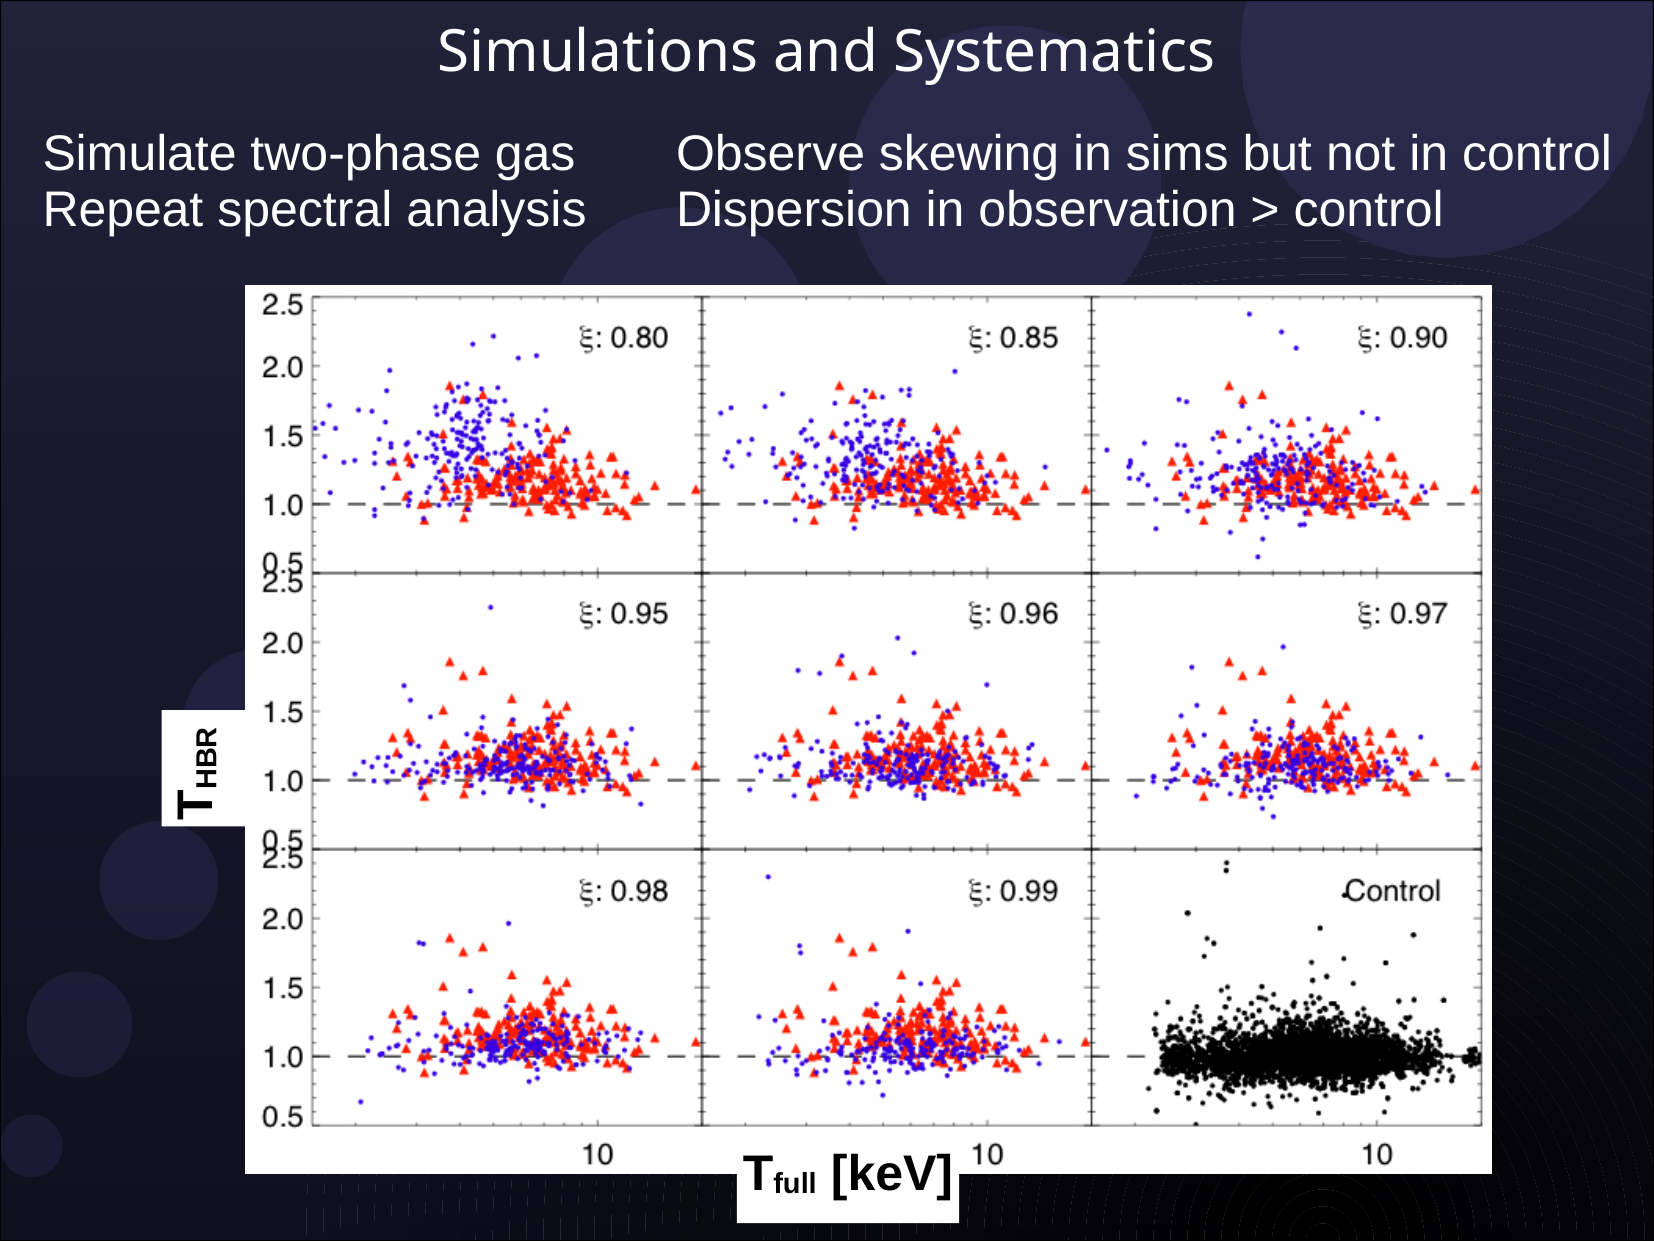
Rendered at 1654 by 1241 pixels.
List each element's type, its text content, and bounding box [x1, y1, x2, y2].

text_box Tfull [keV] [736, 1138, 956, 1224]
picture [245, 285, 1492, 1174]
text_box Observe skewing in sims but not in control Dispersion in observation > control [662, 125, 1612, 237]
text_box THBR [161, 710, 246, 827]
text_box Simulate two-phase gas Repeat spectral analysis [22, 119, 623, 243]
text_box Simulations and Systematics [341, 1, 1313, 133]
